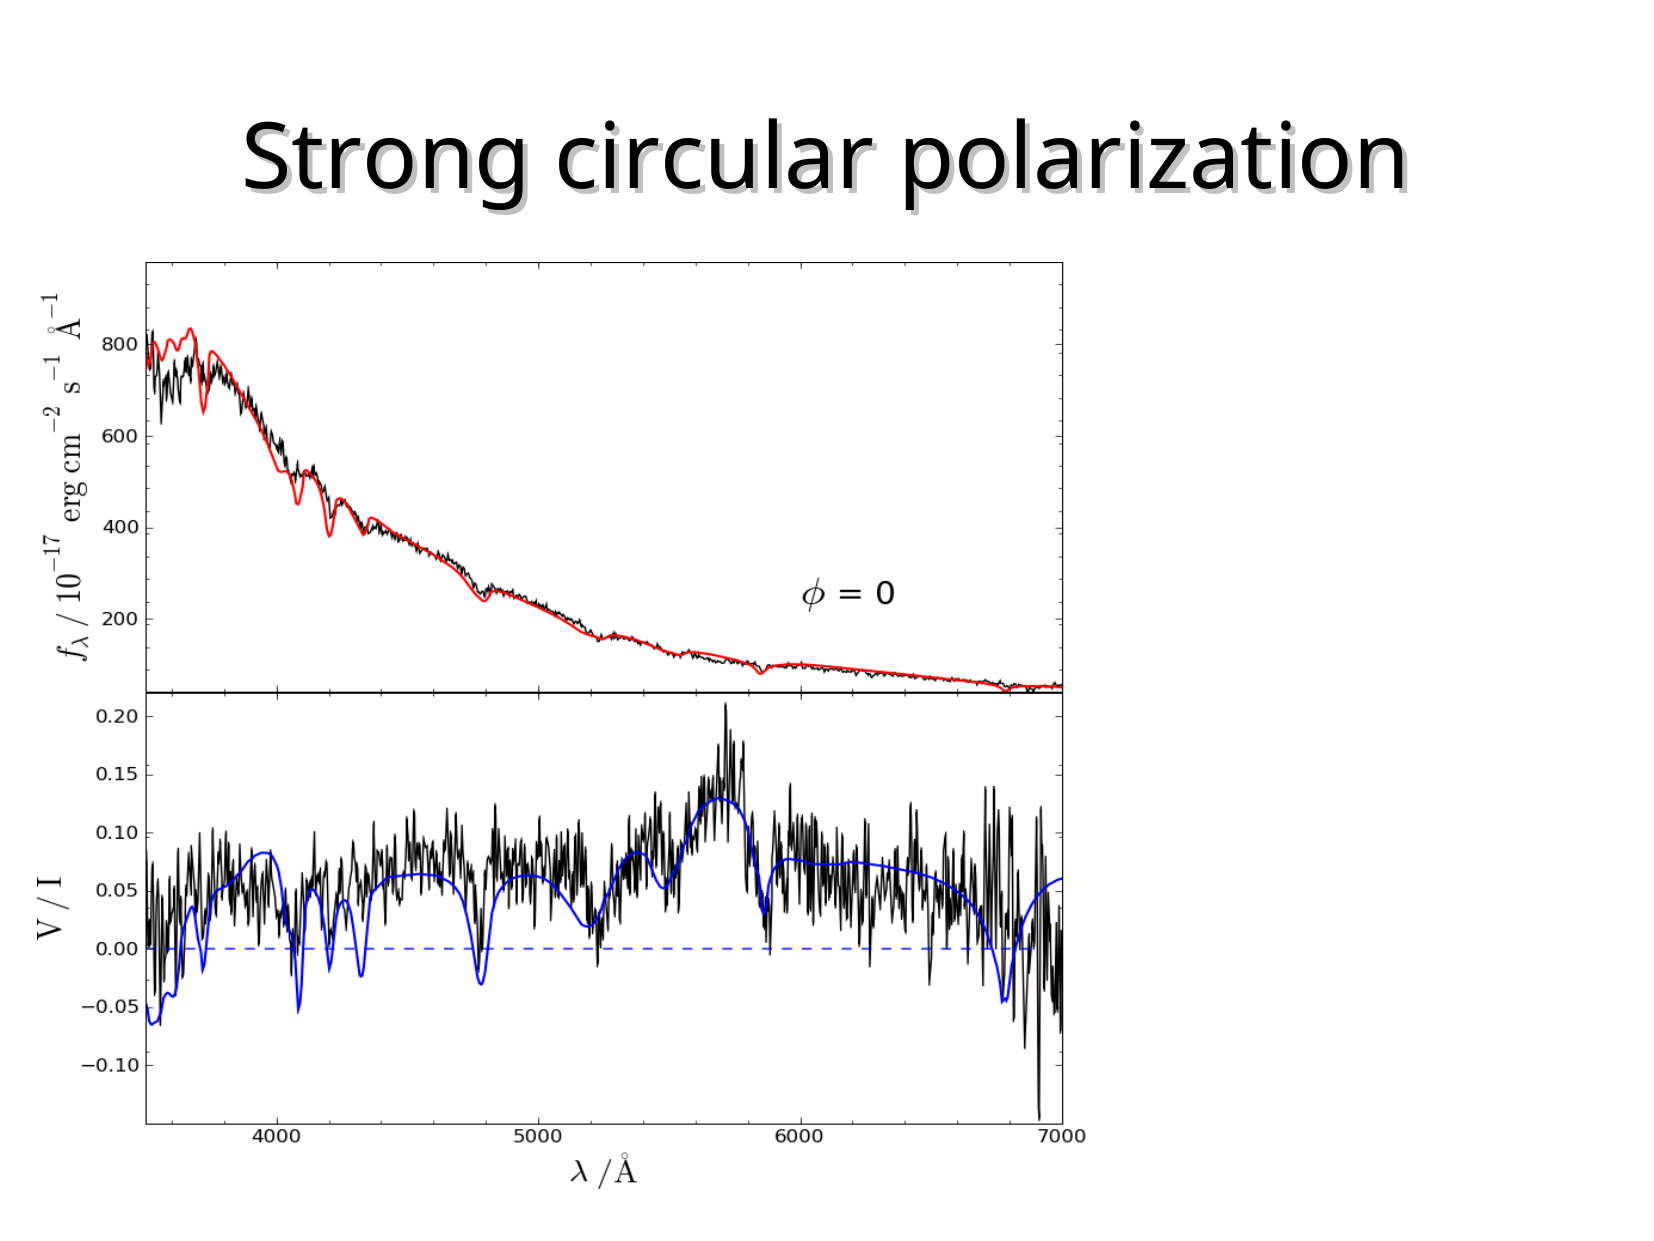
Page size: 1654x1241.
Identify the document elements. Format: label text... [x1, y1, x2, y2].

picture [37, 262, 1086, 1190]
title Strong circular polarization [82, 49, 1571, 257]
